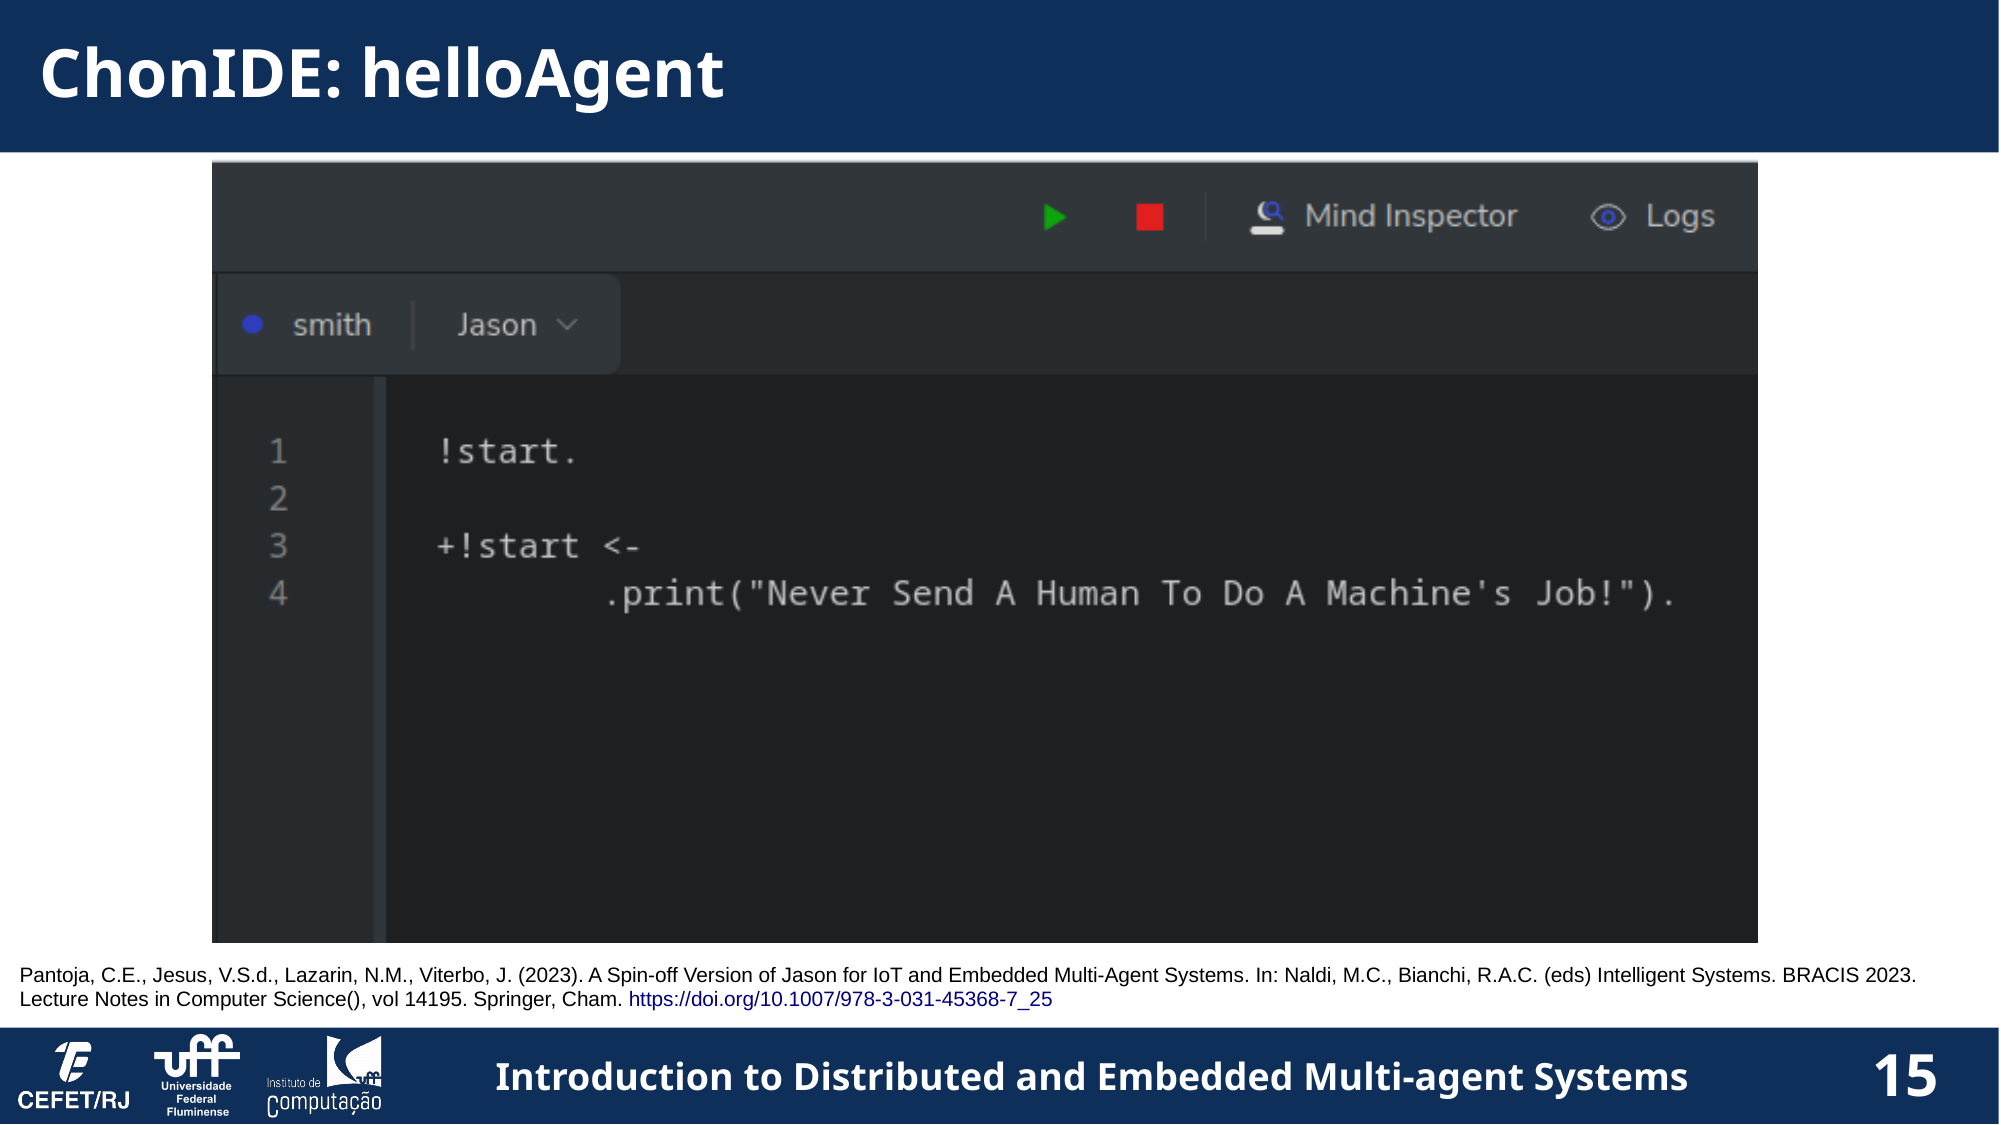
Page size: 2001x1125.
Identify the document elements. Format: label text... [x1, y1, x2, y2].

picture [212, 159, 1758, 943]
picture [265, 1042, 383, 1118]
picture [18, 1042, 129, 1125]
text_box ChonIDE: helloAgent [25, 23, 1998, 116]
text_box Pantoja, C.E., Jesus, V.S.d., Lazarin, N.M., Viterbo, J. (2023). A Spin-off Version of Jason for IoT and Embedded Multi-Agent Systems. In: Naldi, M.C., Bianchi, R.A.C. (eds) Intelligent Systems. BRACIS 2023. Lecture Notes in Computer Science(), vol 14195. Springer, Cham. https://doi.org/10.1007/978-3-031-45368-7_25 [4, 956, 1979, 1042]
picture [153, 1042, 241, 1121]
